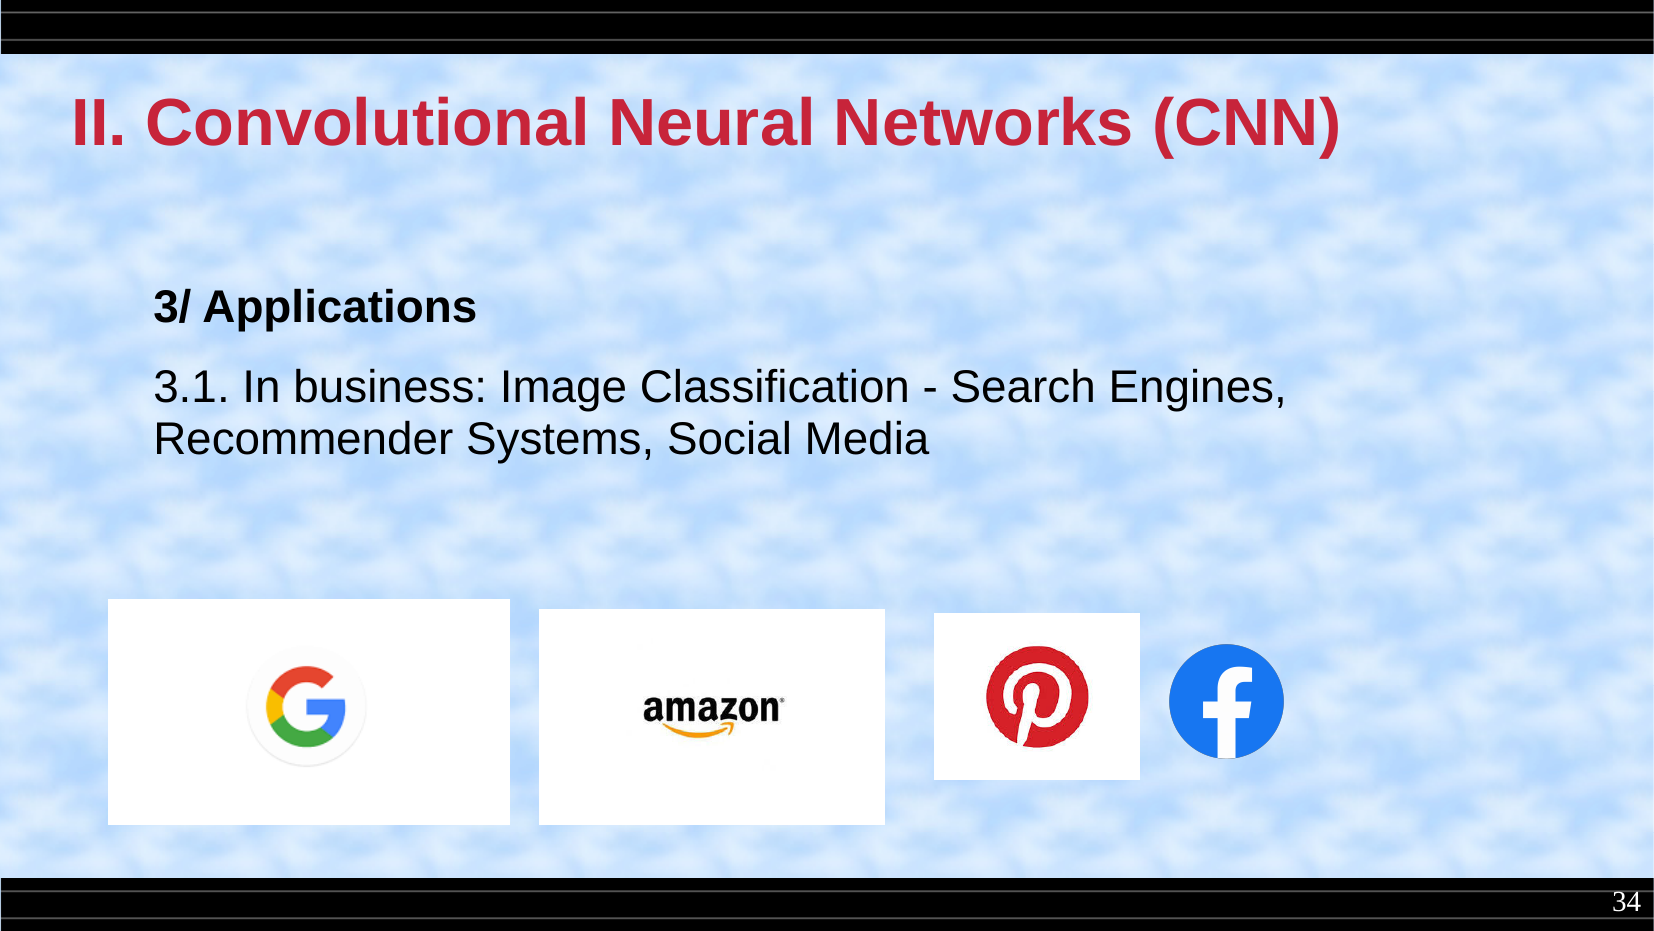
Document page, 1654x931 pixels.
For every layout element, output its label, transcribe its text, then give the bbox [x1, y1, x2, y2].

picture [0, 0, 1654, 931]
list 3/ Applications 3.1. In business: Image Classification - Search Engines, Recommender Systems, Social Media [82, 200, 1571, 686]
title II. Convolutional Neural Networks (CNN) [71, 44, 1560, 201]
